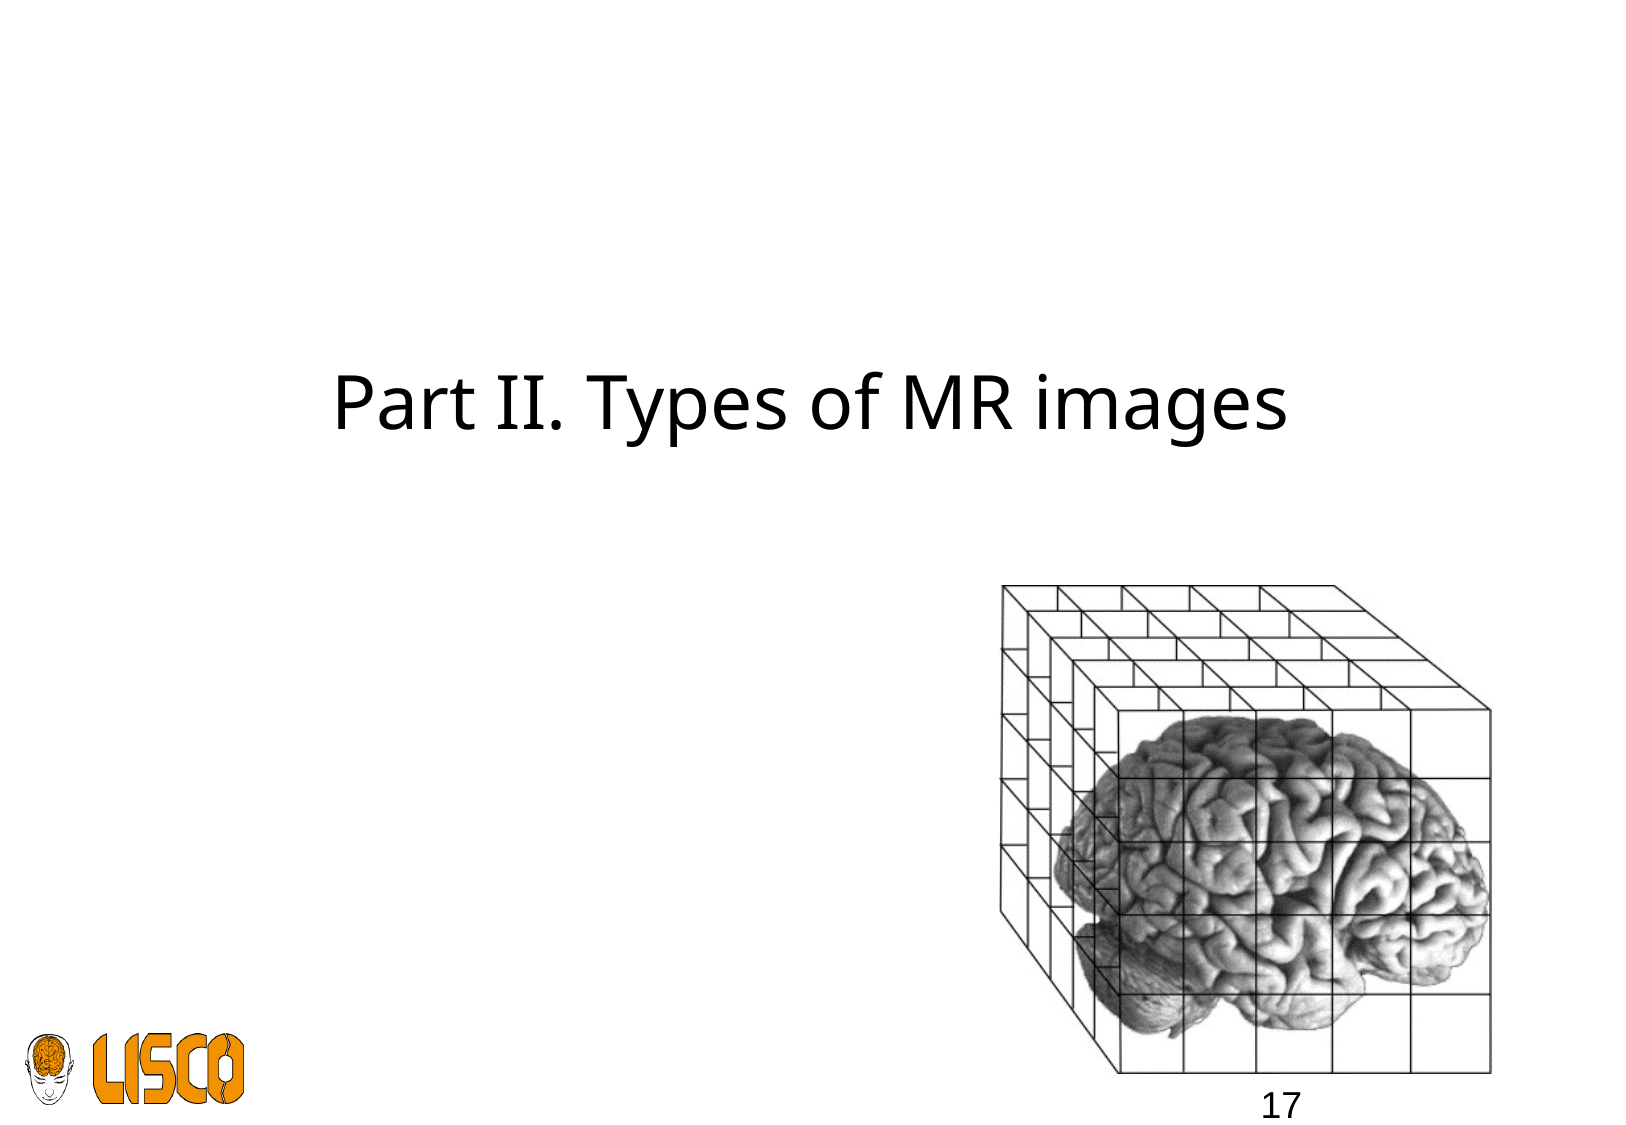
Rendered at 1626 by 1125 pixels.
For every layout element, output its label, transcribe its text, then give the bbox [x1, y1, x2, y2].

picture [25, 1034, 74, 1105]
text_box Part II. Types of MR images [0, 347, 1623, 468]
picture [999, 586, 1492, 1074]
picture [93, 1033, 244, 1104]
